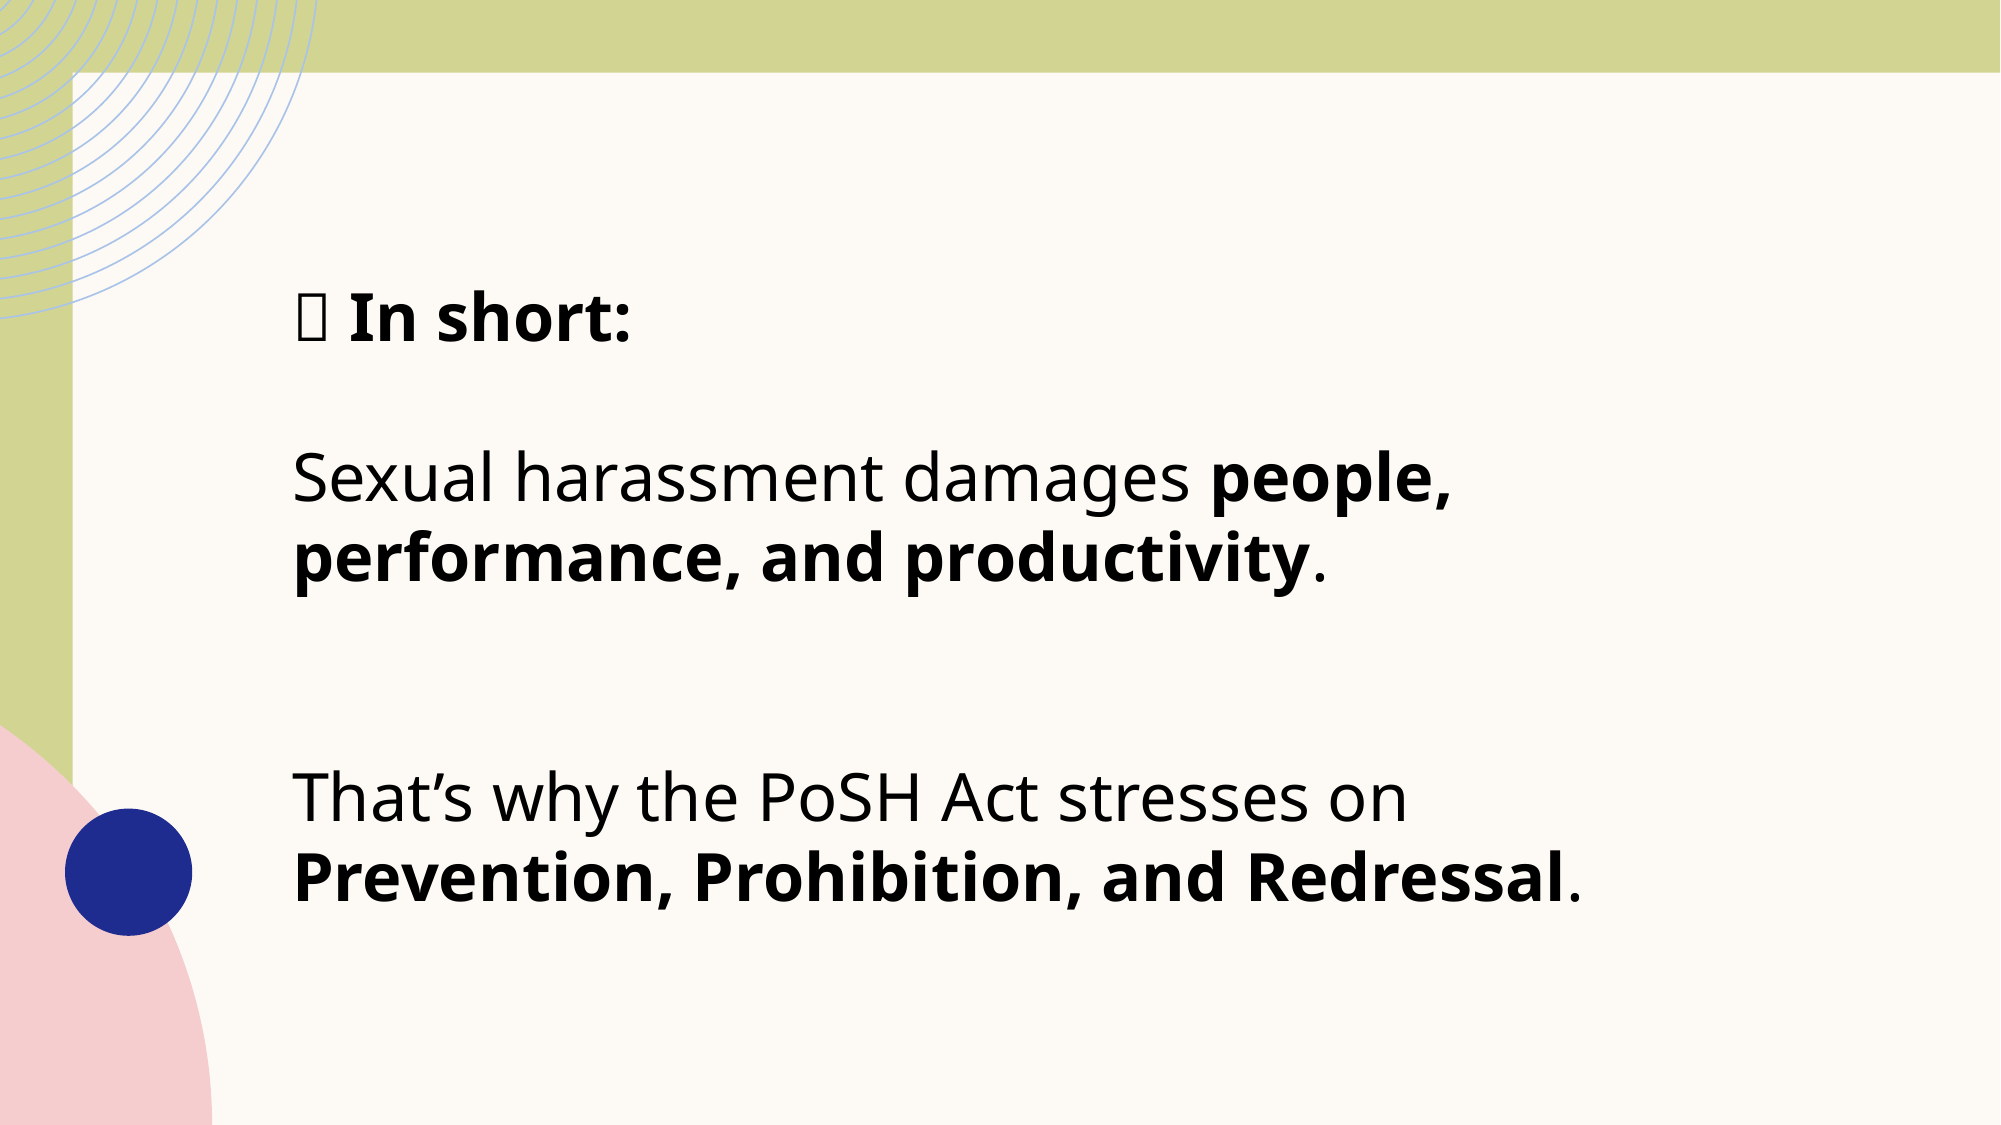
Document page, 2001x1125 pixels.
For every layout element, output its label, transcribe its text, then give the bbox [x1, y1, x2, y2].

text_box ✅ In short: Sexual harassment damages people, performance, and productivity. That’s why the PoSH Act stresses on Prevention, Prohibition, and Redressal. [277, 267, 1632, 929]
